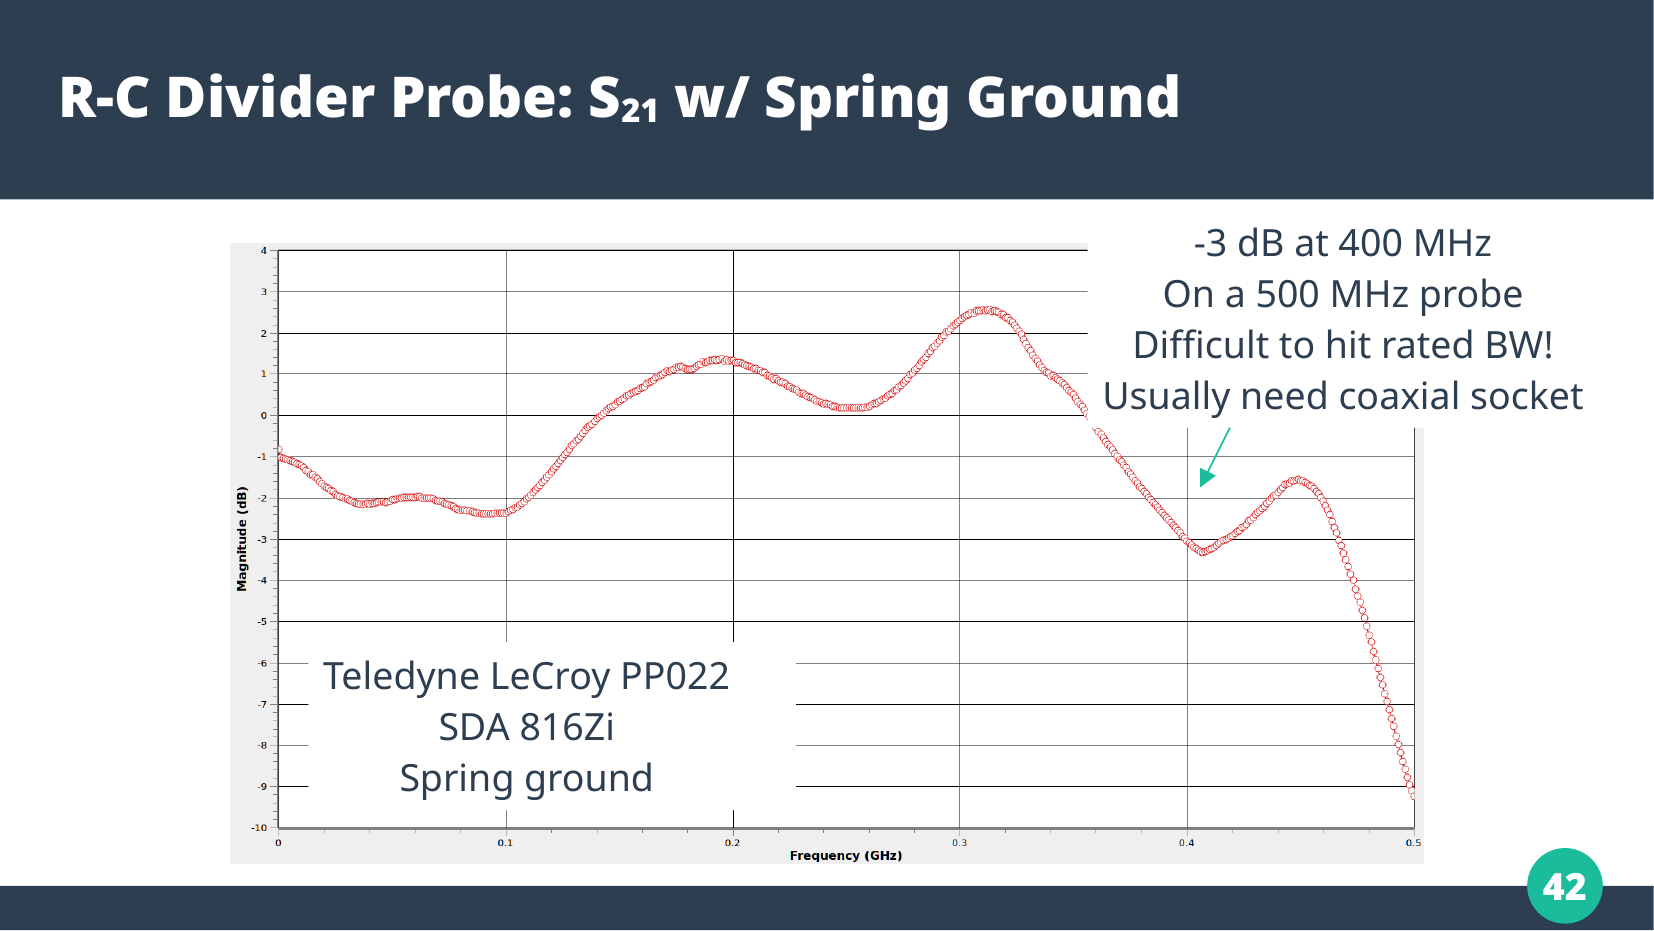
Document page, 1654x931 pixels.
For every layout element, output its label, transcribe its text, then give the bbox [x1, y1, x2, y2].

title R-C Divider Probe: S21 w/ Spring Ground [59, 37, 1595, 155]
text_box -3 dB at 400 MHz On a 500 MHz probe Difficult to hit rated BW! Usually need coaxial socket [1087, 223, 1638, 413]
text_box Teledyne LeCroy PP022 SDA 816Zi Spring ground [308, 653, 796, 799]
picture [230, 243, 1424, 864]
